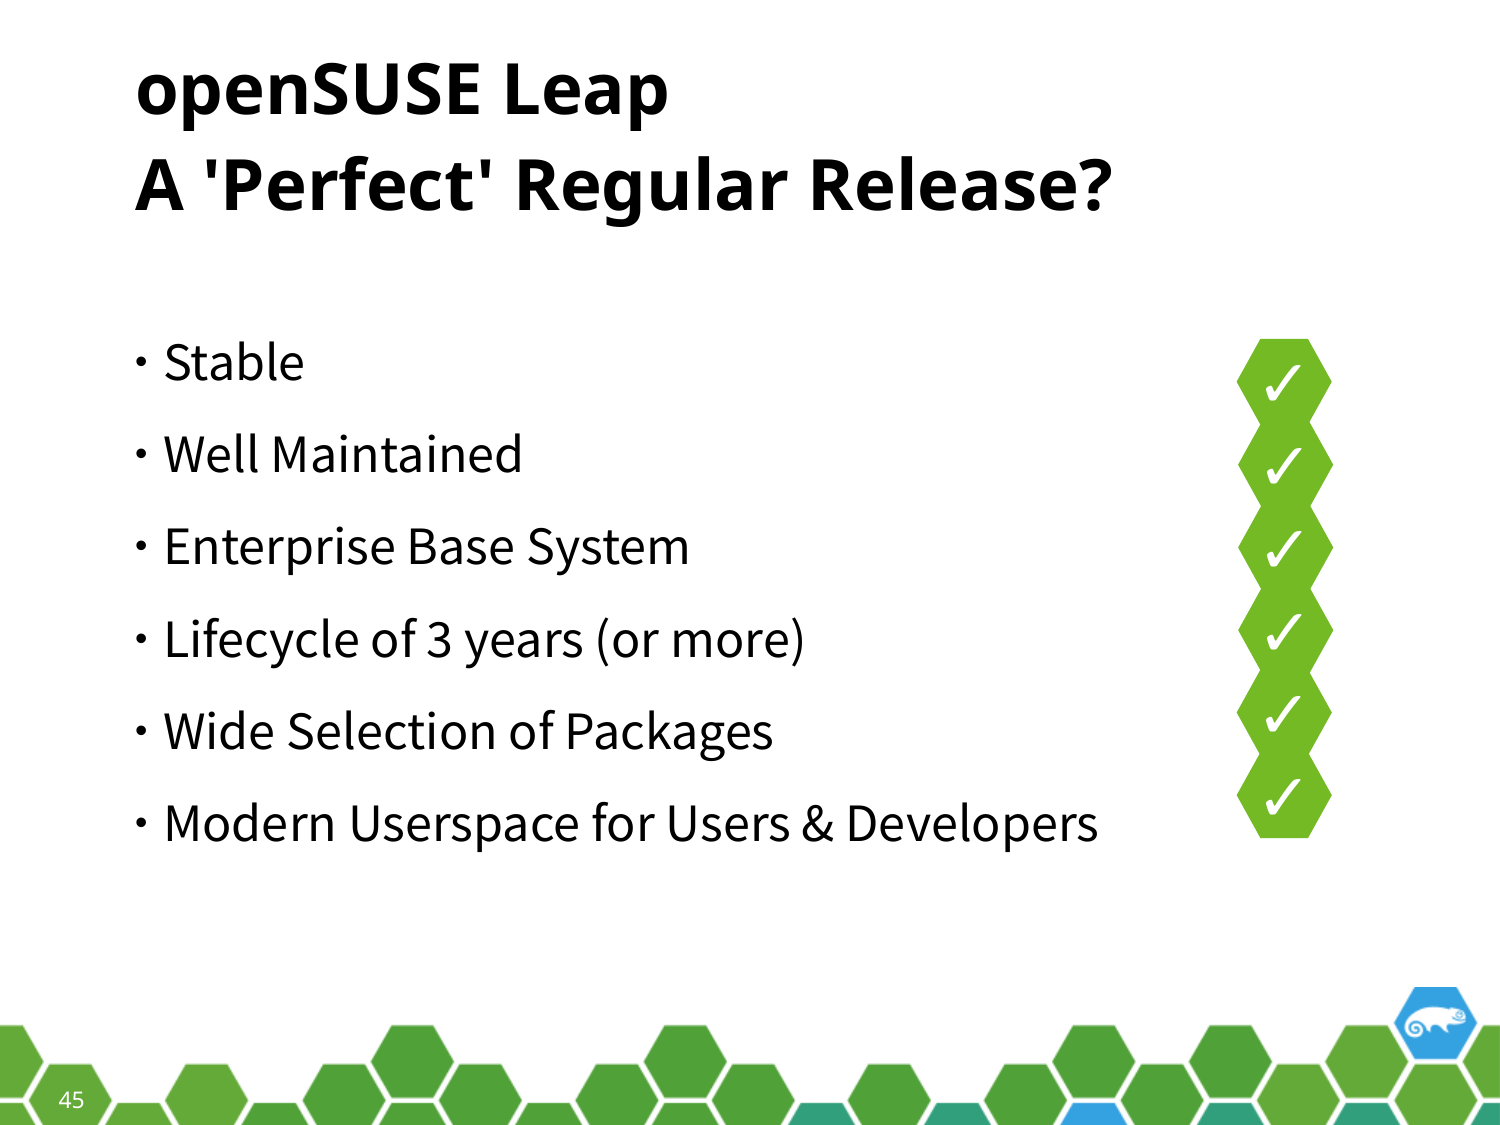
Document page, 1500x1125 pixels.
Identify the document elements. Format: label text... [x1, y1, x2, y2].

text_box ✓ [1238, 587, 1334, 673]
text_box ✓ [1236, 669, 1332, 754]
list Stable Well Maintained Enterprise Base System Lifecycle of 3 years (or more) Wide Selection of Packages Modern Userspace for Users & Developers [135, 327, 1372, 980]
text_box ✓ [1236, 752, 1332, 839]
picture [0, 987, 1500, 1125]
text_box ✓ [1238, 504, 1334, 589]
title openSUSE Leap A 'Perfect' Regular Release? [135, 46, 1372, 224]
text_box ✓ [1238, 421, 1334, 506]
text_box ✓ [1236, 338, 1332, 424]
